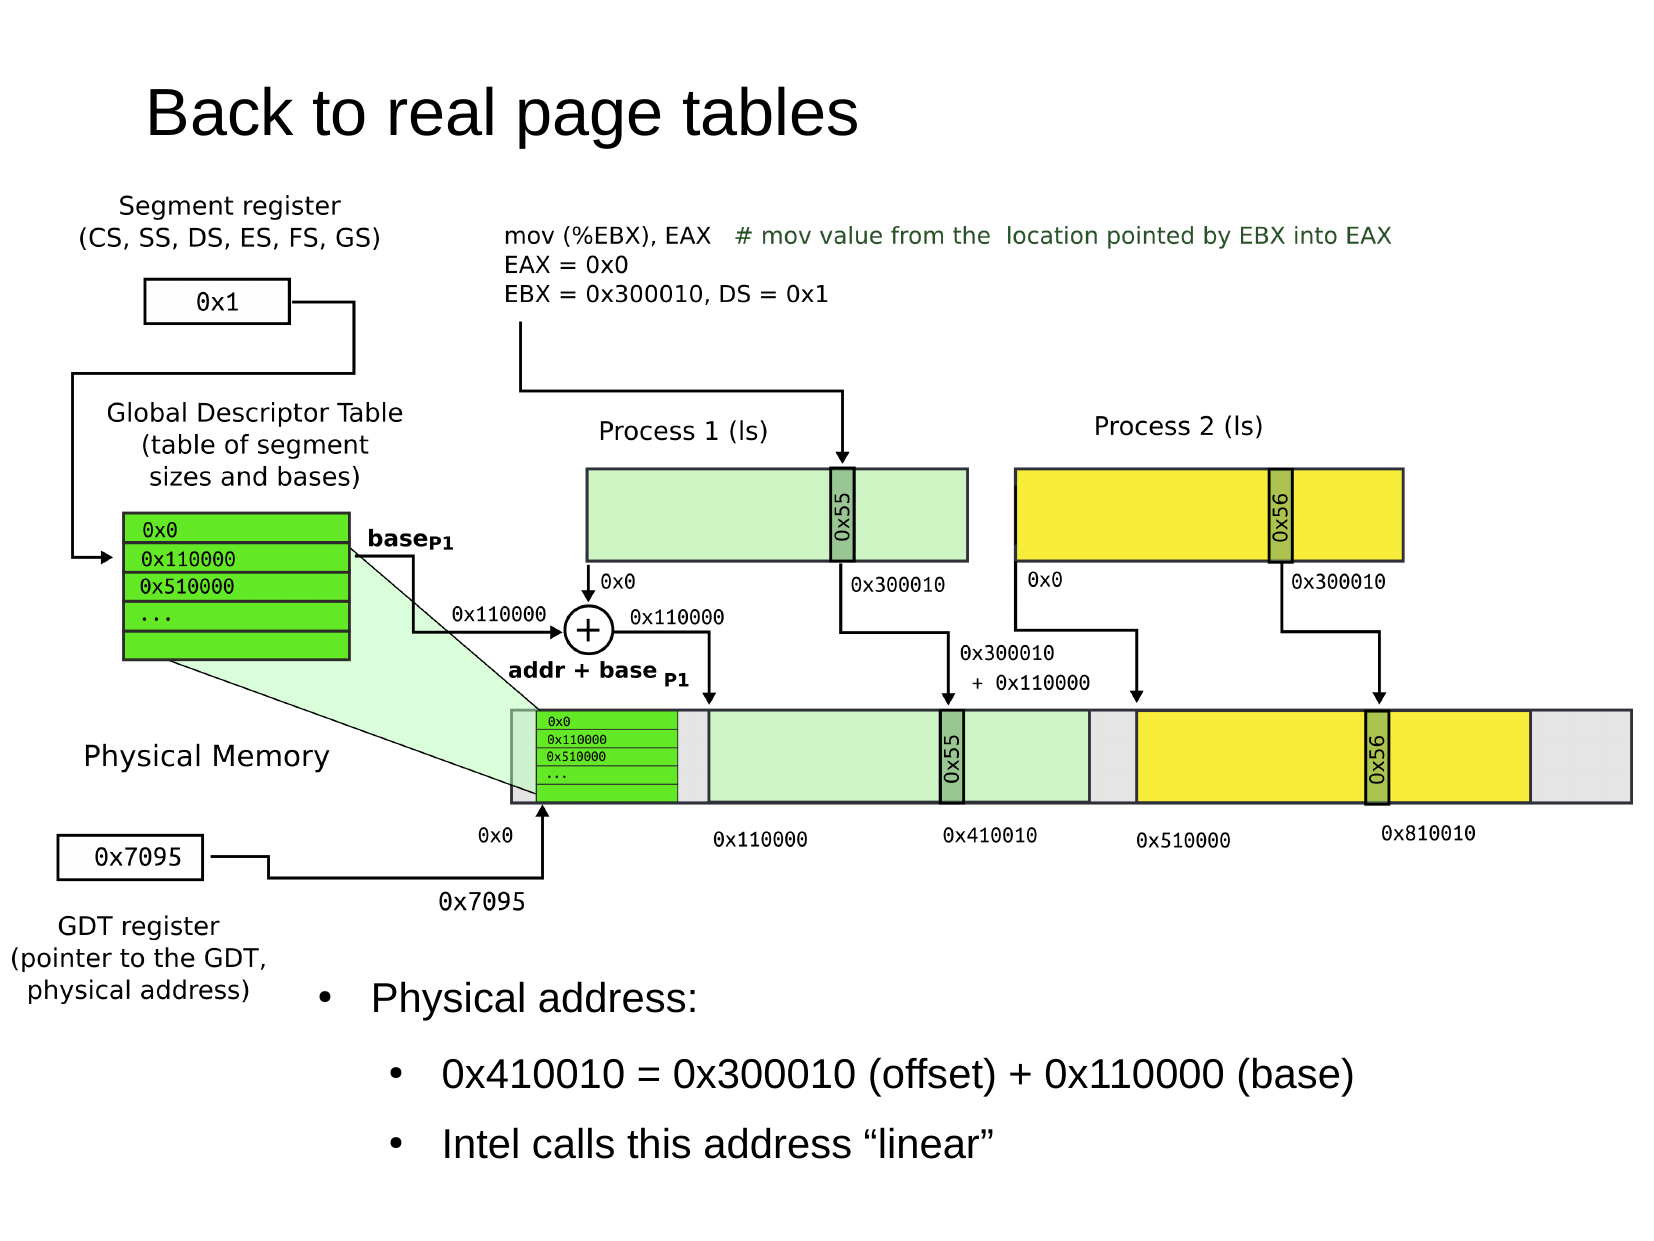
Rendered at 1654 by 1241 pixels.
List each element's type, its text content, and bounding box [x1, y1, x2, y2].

list Back to real page tables [82, 75, 1576, 151]
list Physical address: 0x410010 = 0x300010 (offset) + 0x110000 (base) Intel calls this address “linear” [300, 1004, 1576, 1201]
picture [12, 195, 1633, 1004]
